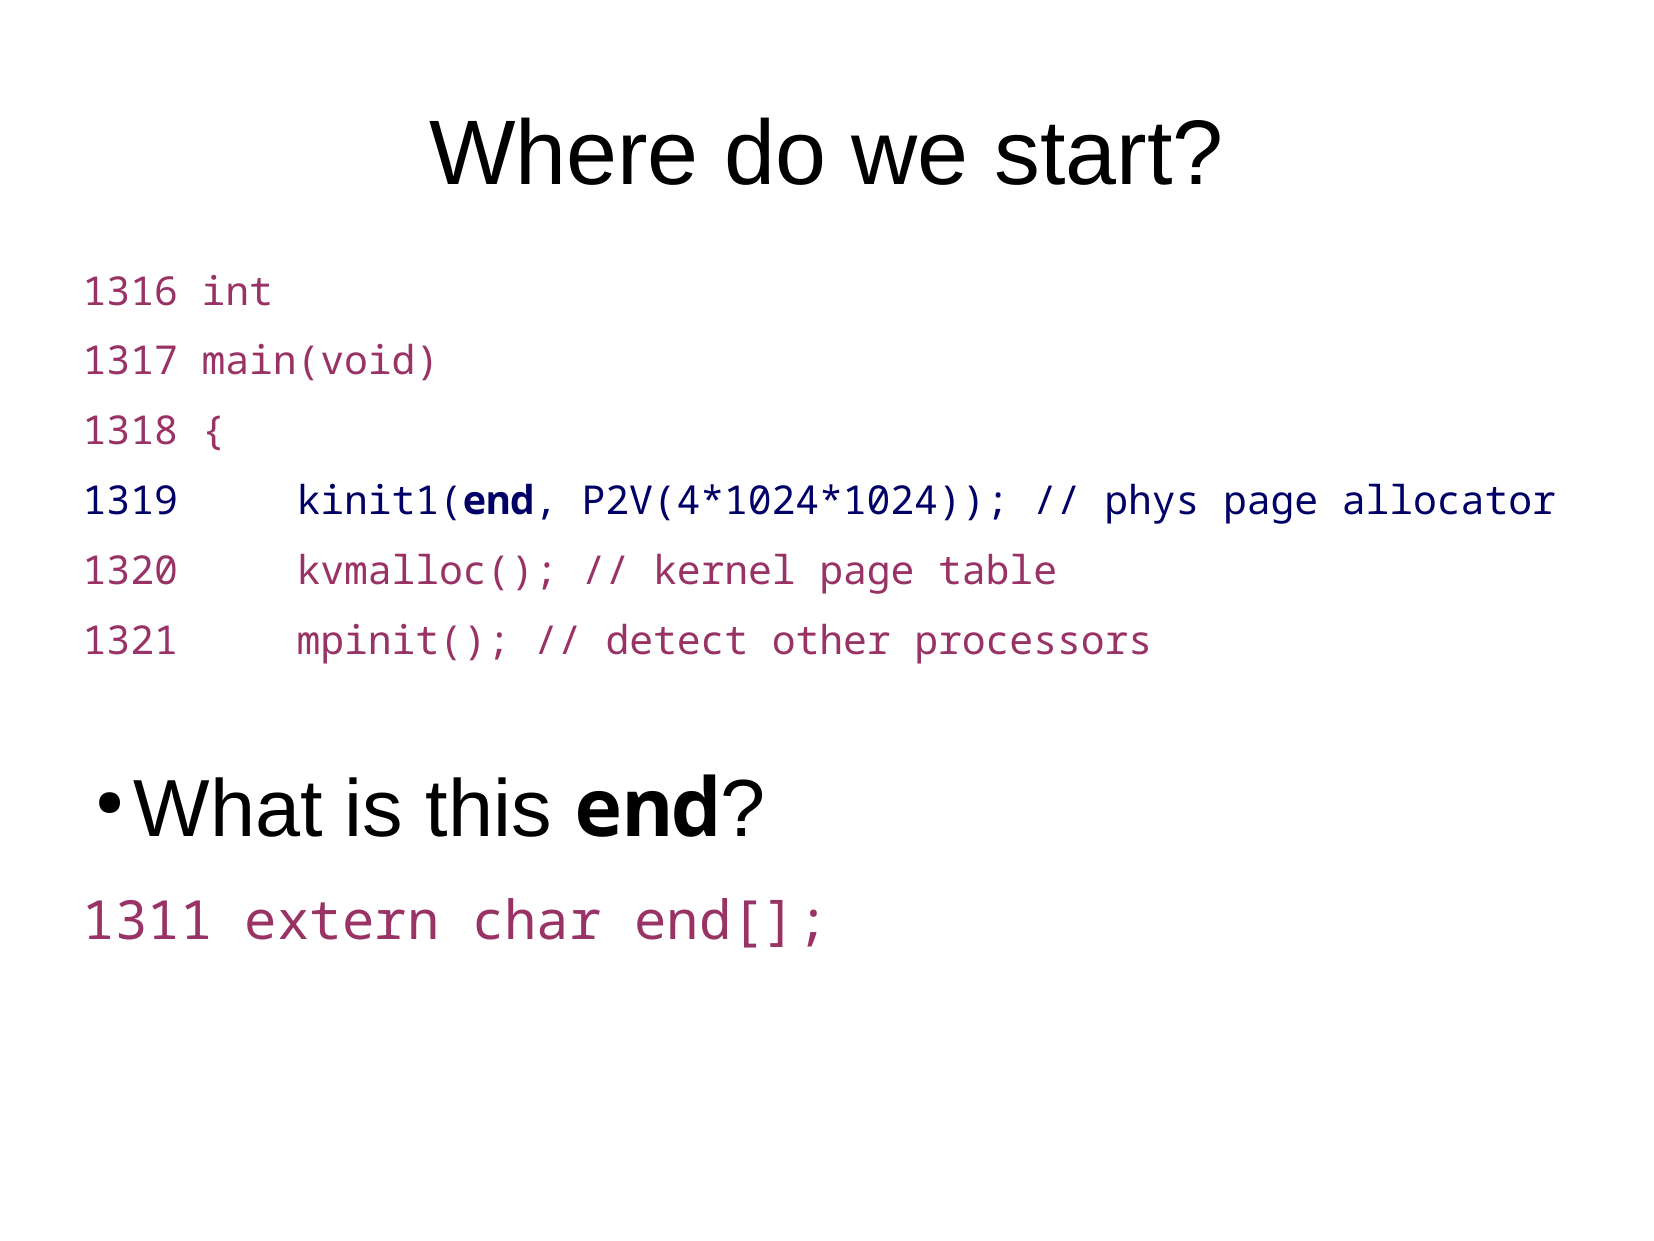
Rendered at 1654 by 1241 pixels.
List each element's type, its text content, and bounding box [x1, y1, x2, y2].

title Where do we start? [82, 49, 1571, 257]
list 1316 int 1317 main(void) 1318 { 1319 kinit1(end, P2V(4*1024*1024)); // phys page allocator 1320 kvmalloc(); // kernel page table 1321 mpinit(); // detect other processors [82, 262, 1571, 676]
list What is this end? 1311 extern char end[]; [82, 750, 1571, 1051]
